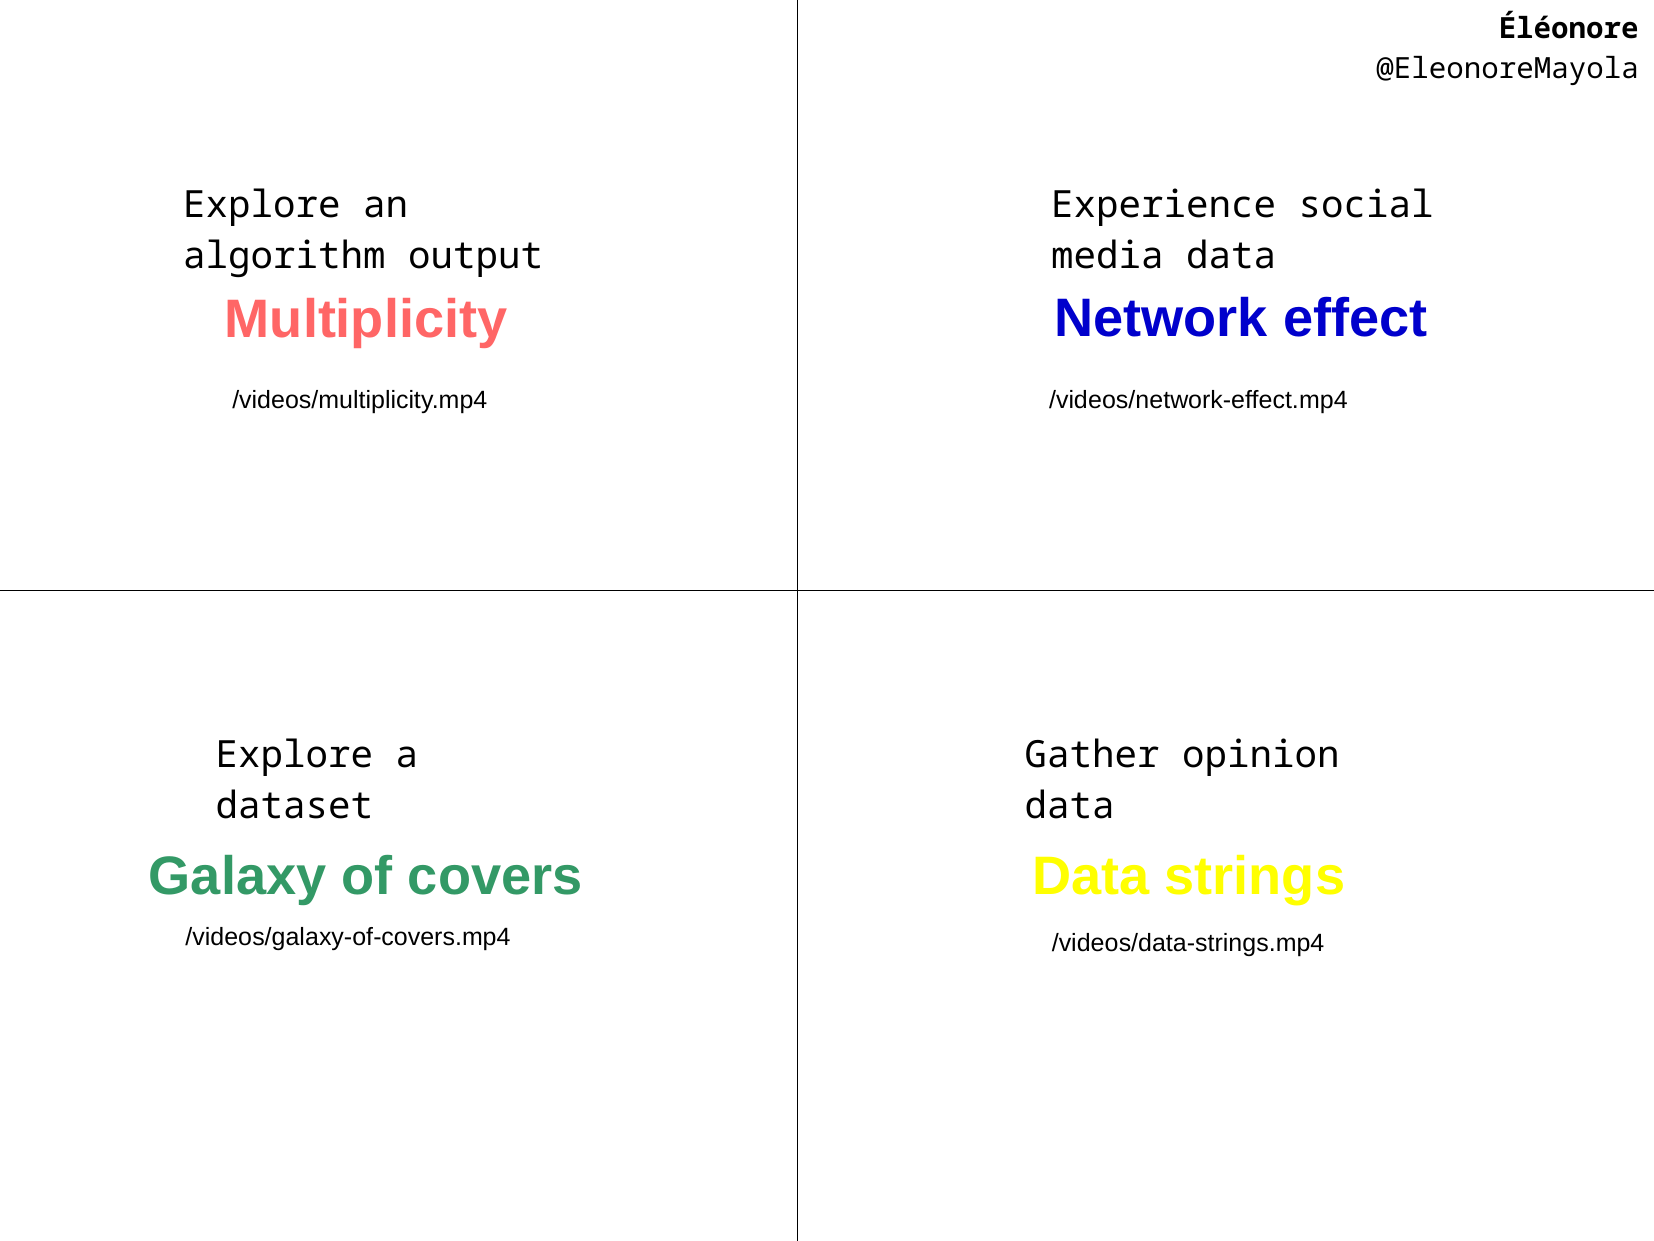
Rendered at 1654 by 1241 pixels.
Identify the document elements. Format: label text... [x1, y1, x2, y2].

text_box Network effect [1039, 279, 1465, 357]
text_box Experience social media data [1036, 170, 1456, 273]
text_box Multiplicity [147, 280, 585, 356]
text_box /videos/multiplicity.mp4 [188, 377, 532, 438]
text_box Data strings [1017, 838, 1443, 914]
text_box Gather opinion data [1009, 720, 1450, 823]
text_box Explore a dataset [200, 720, 532, 823]
text_box /videos/galaxy-of-covers.mp4 [165, 915, 532, 986]
text_box /videos/network-effect.mp4 [1027, 377, 1371, 438]
text_box Éléonore @EleonoreMayola [1305, 0, 1654, 83]
text_box /videos/data-strings.mp4 [1017, 921, 1360, 981]
text_box Galaxy of covers [118, 838, 615, 974]
text_box Explore an algorithm output [168, 170, 564, 273]
